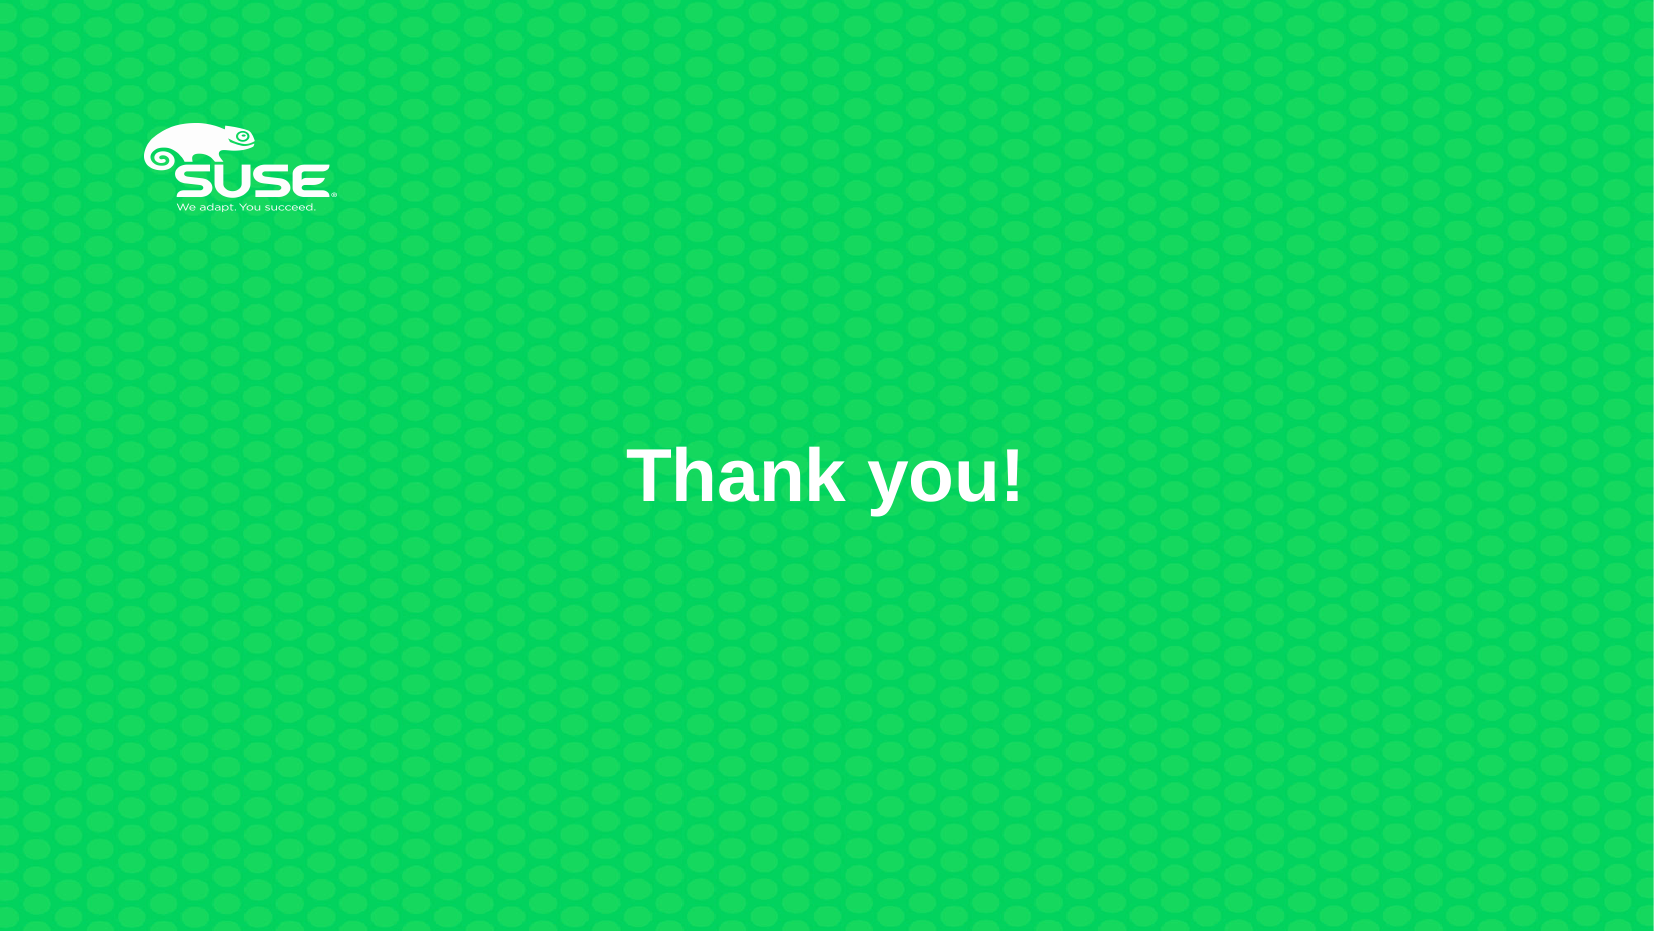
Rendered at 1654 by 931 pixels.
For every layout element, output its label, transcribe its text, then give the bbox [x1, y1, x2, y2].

title Thank you! [121, 222, 1531, 518]
picture [0, 0, 1654, 931]
